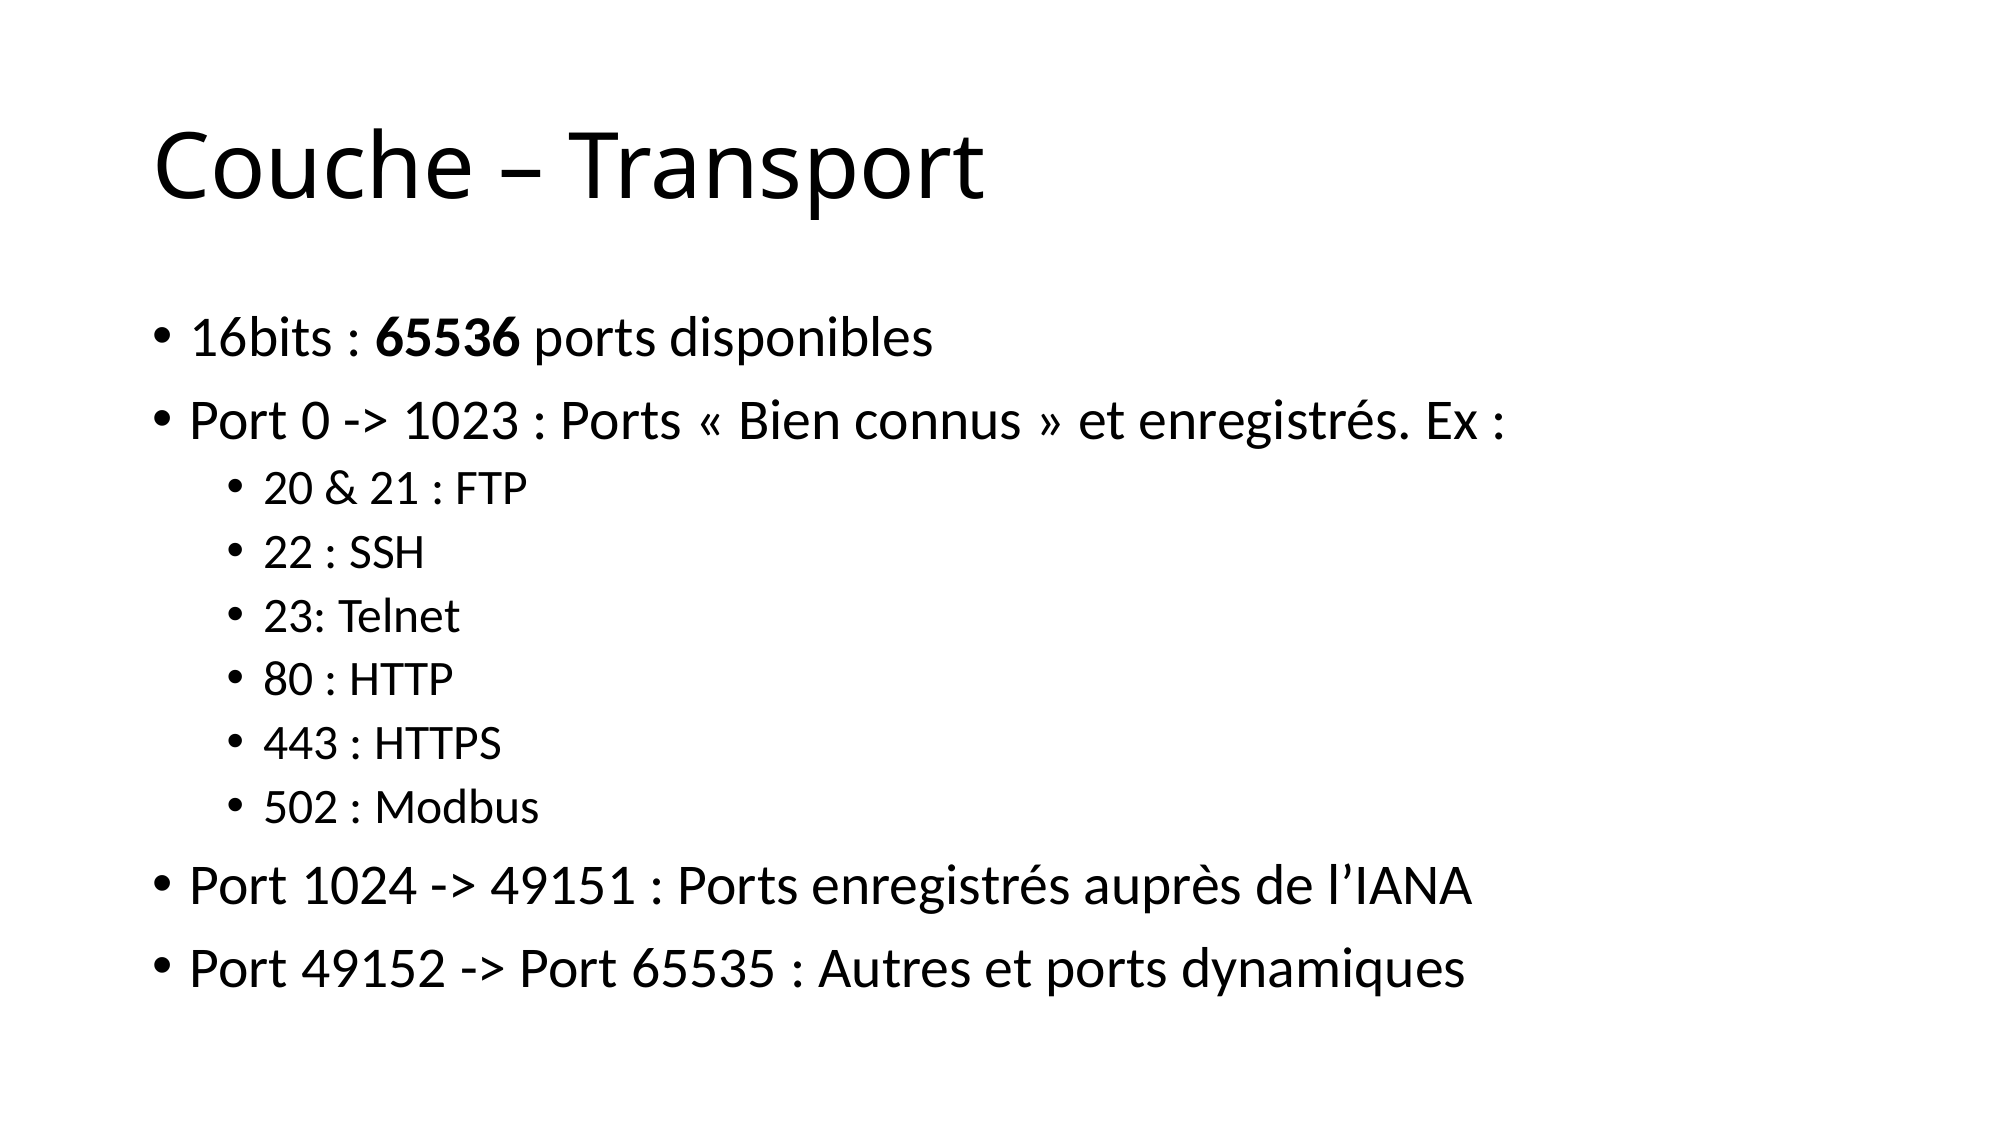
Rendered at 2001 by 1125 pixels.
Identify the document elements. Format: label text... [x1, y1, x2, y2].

title Couche – Transport [137, 59, 1863, 278]
list 16bits : 65536 ports disponibles Port 0 -> 1023 : Ports « Bien connus » et enregistrés. Ex : 20 & 21 : FTP 22 : SSH 23: Telnet 80 : HTTP 443 : HTTPS 502 : Modbus Port 1024 -> 49151 : Ports enregistrés auprès de l’IANA Port 49152 -> Port 65535 : Autres et ports dynamiques [137, 299, 1863, 1014]
